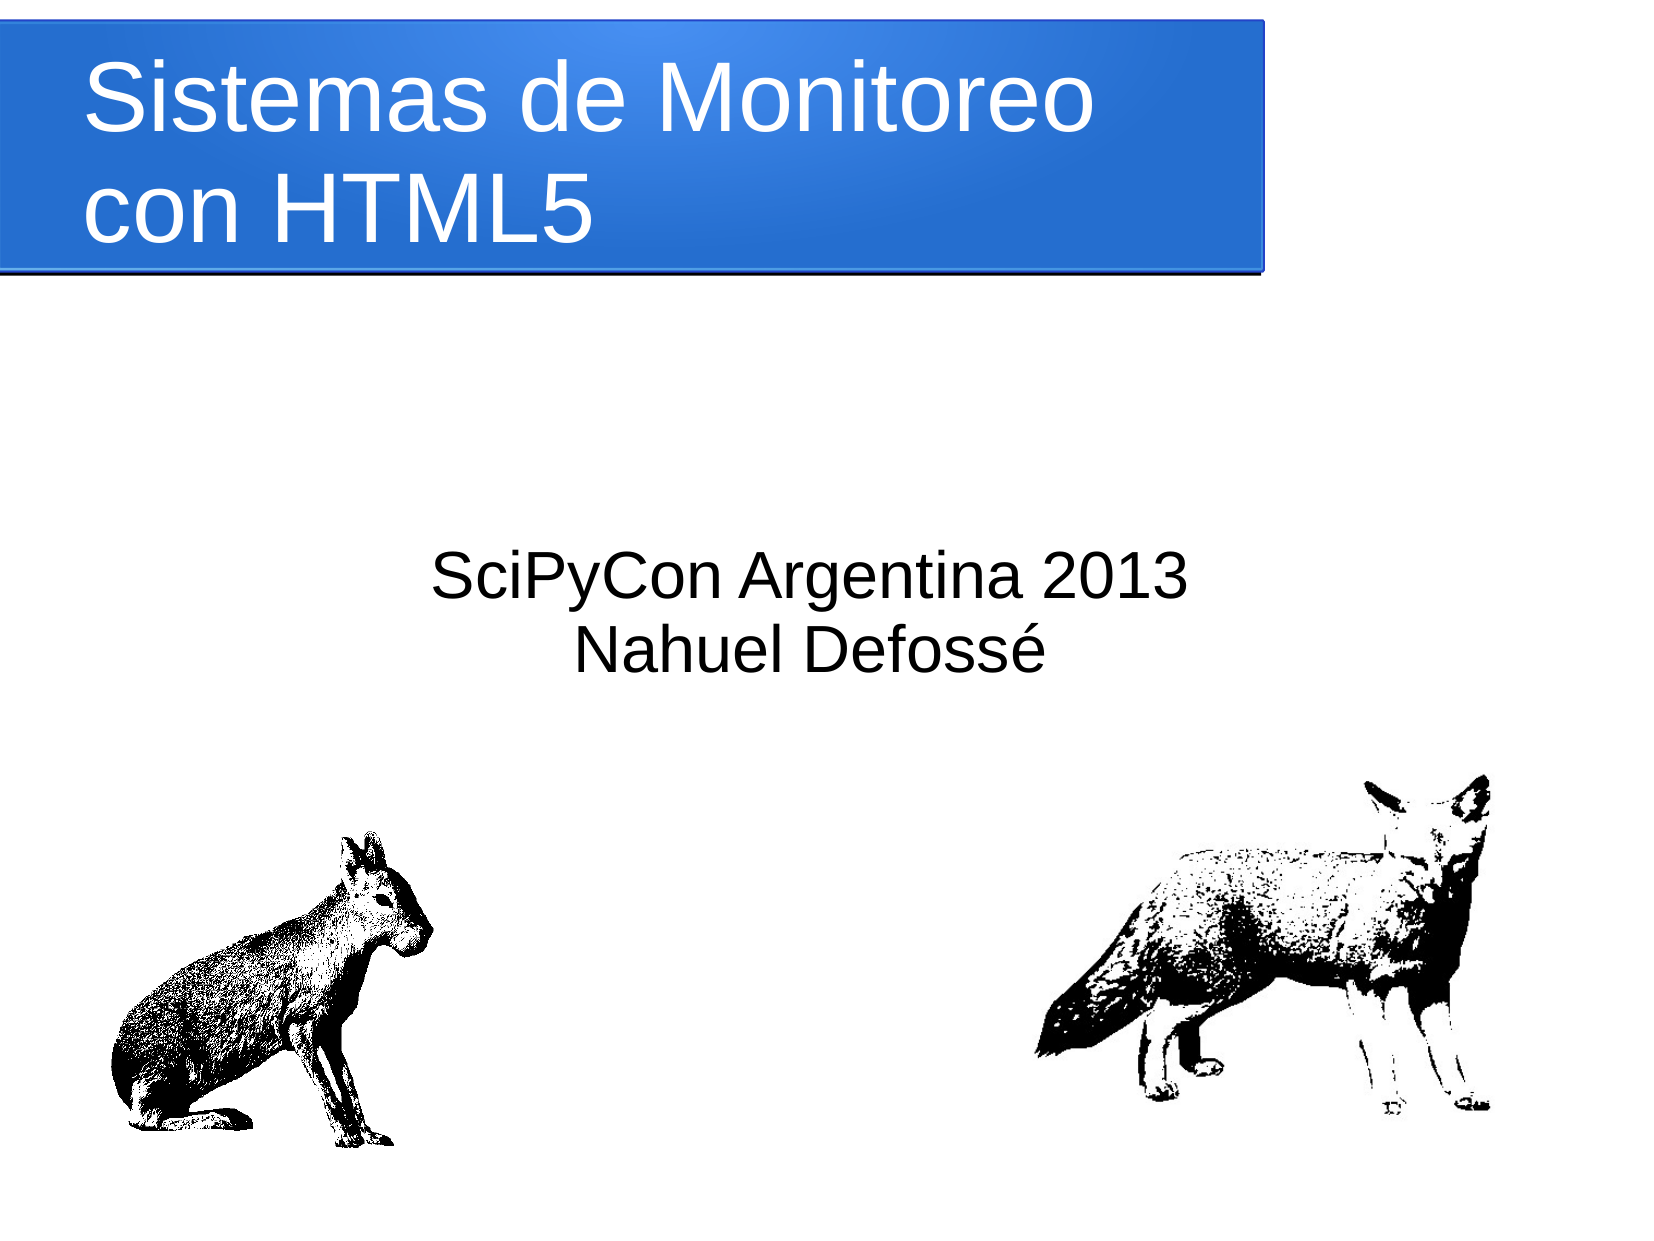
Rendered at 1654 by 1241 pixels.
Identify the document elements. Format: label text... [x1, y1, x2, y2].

picture [94, 814, 520, 1156]
subtitle SciPyCon Argentina 2013 Nahuel Defossé [82, 290, 1538, 1010]
picture [1015, 755, 1560, 1164]
title Sistemas de Monitoreo con HTML5 [82, 42, 1250, 264]
